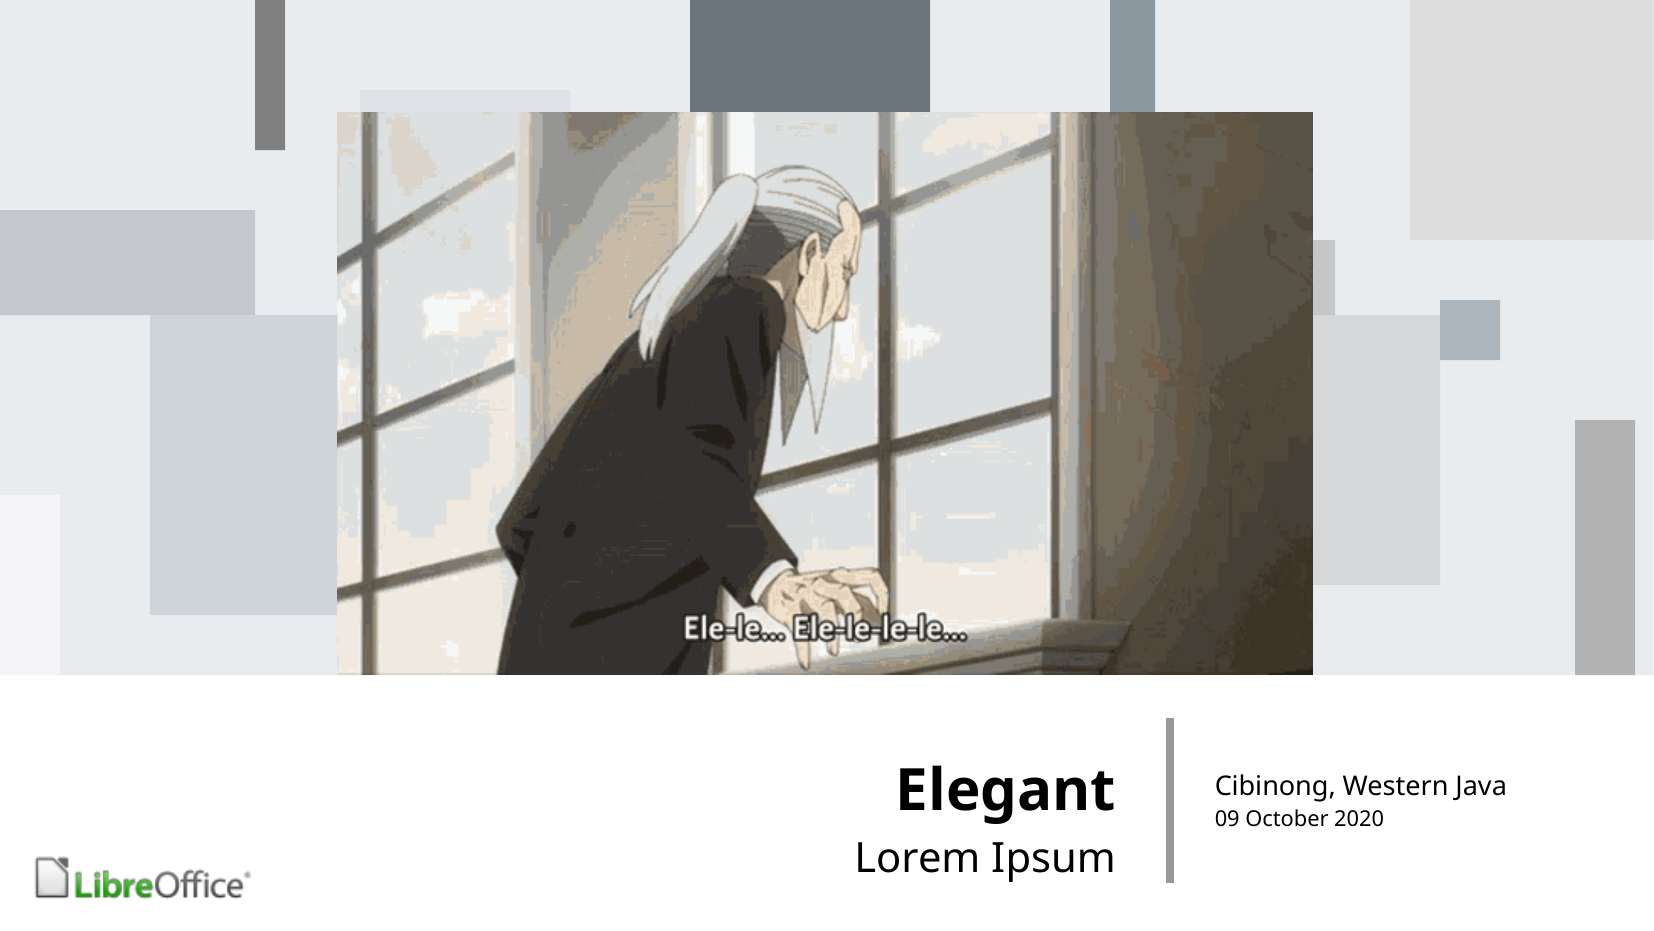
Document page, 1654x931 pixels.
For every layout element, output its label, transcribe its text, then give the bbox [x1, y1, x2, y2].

text_box Cibinong, Western Java 09 October 2020 [1200, 759, 1591, 841]
picture [30, 852, 256, 903]
text_box Elegant Lorem Ipsum [675, 740, 1131, 892]
picture [337, 112, 1313, 675]
